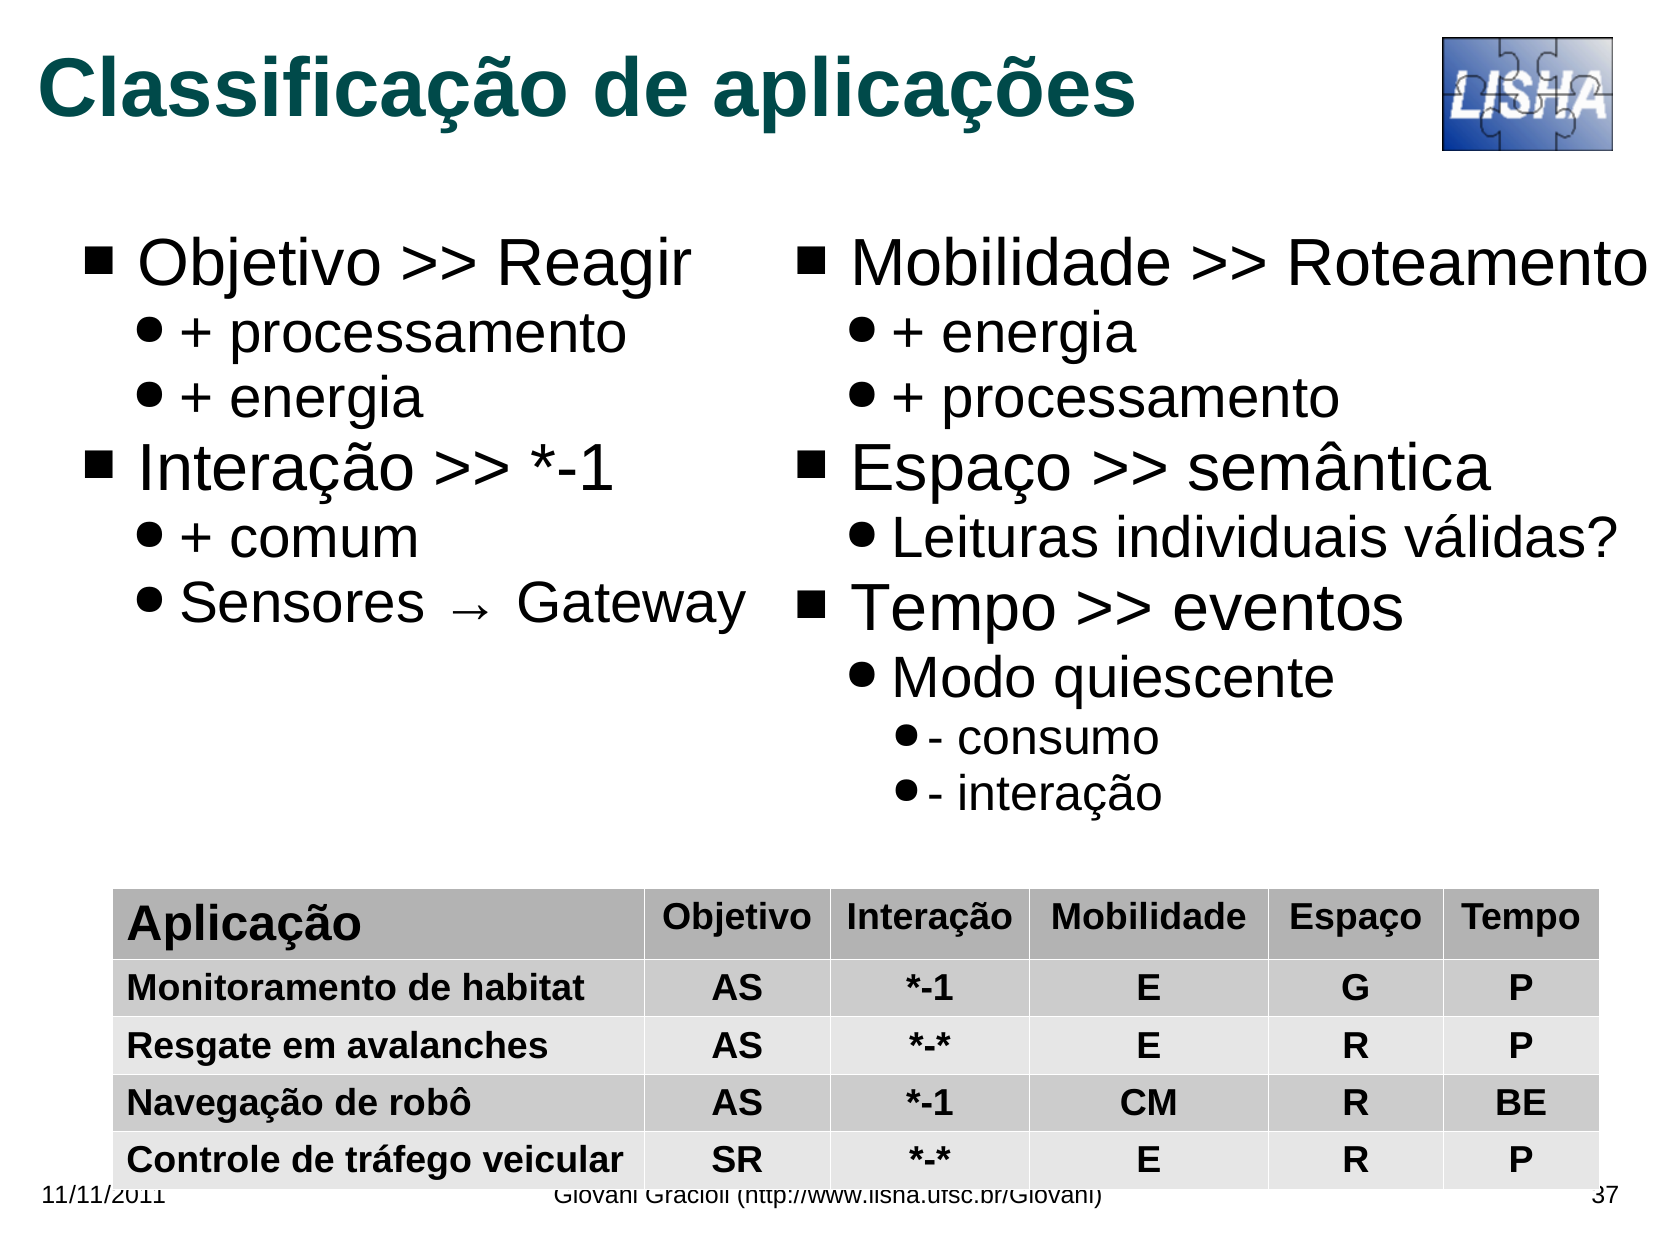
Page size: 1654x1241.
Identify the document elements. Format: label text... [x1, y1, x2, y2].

table_cell *-* [831, 1132, 1029, 1189]
table_cell R [1269, 1075, 1443, 1131]
table_cell *-* [831, 1017, 1029, 1074]
table_header Espaço [1269, 889, 1443, 959]
table_cell G [1269, 960, 1443, 1016]
table_cell P [1444, 1017, 1599, 1074]
table_cell AS [645, 960, 830, 1016]
table_cell Resgate em avalanches [113, 1017, 644, 1074]
list Objetivo >> Reagir + processamento + energia Interação >> *-1 + comum Sensores → Gateway [37, 225, 750, 713]
table_header Tempo [1444, 889, 1599, 959]
table_cell AS [645, 1017, 830, 1074]
table_cell P [1444, 1132, 1599, 1189]
table_cell SR [645, 1132, 830, 1189]
picture [1442, 37, 1613, 151]
table_header Interação [831, 889, 1029, 959]
table_header Objetivo [645, 889, 830, 959]
table_cell BE [1444, 1075, 1599, 1131]
table_cell Controle de tráfego veicular [113, 1132, 644, 1189]
table_header Mobilidade [1030, 889, 1268, 959]
title Classificação de aplicações [37, 37, 1426, 151]
table_cell *-1 [831, 1075, 1029, 1131]
table_cell Monitoramento de habitat [113, 960, 644, 1016]
table_cell Navegação de robô [113, 1075, 644, 1131]
table_header Aplicação [113, 889, 644, 959]
table_cell R [1269, 1017, 1443, 1074]
table_cell AS [645, 1075, 830, 1131]
table_cell *-1 [831, 960, 1029, 1016]
table_cell CM [1030, 1075, 1268, 1131]
table_cell P [1444, 960, 1599, 1016]
table_cell E [1030, 1132, 1268, 1189]
table_cell E [1030, 960, 1268, 1016]
table_cell R [1269, 1132, 1443, 1189]
list Mobilidade >> Roteamento + energia + processamento Espaço >> semântica Leituras individuais válidas? Tempo >> eventos Modo quiescente - consumo - interação [750, 225, 1651, 1163]
table_cell E [1030, 1017, 1268, 1074]
